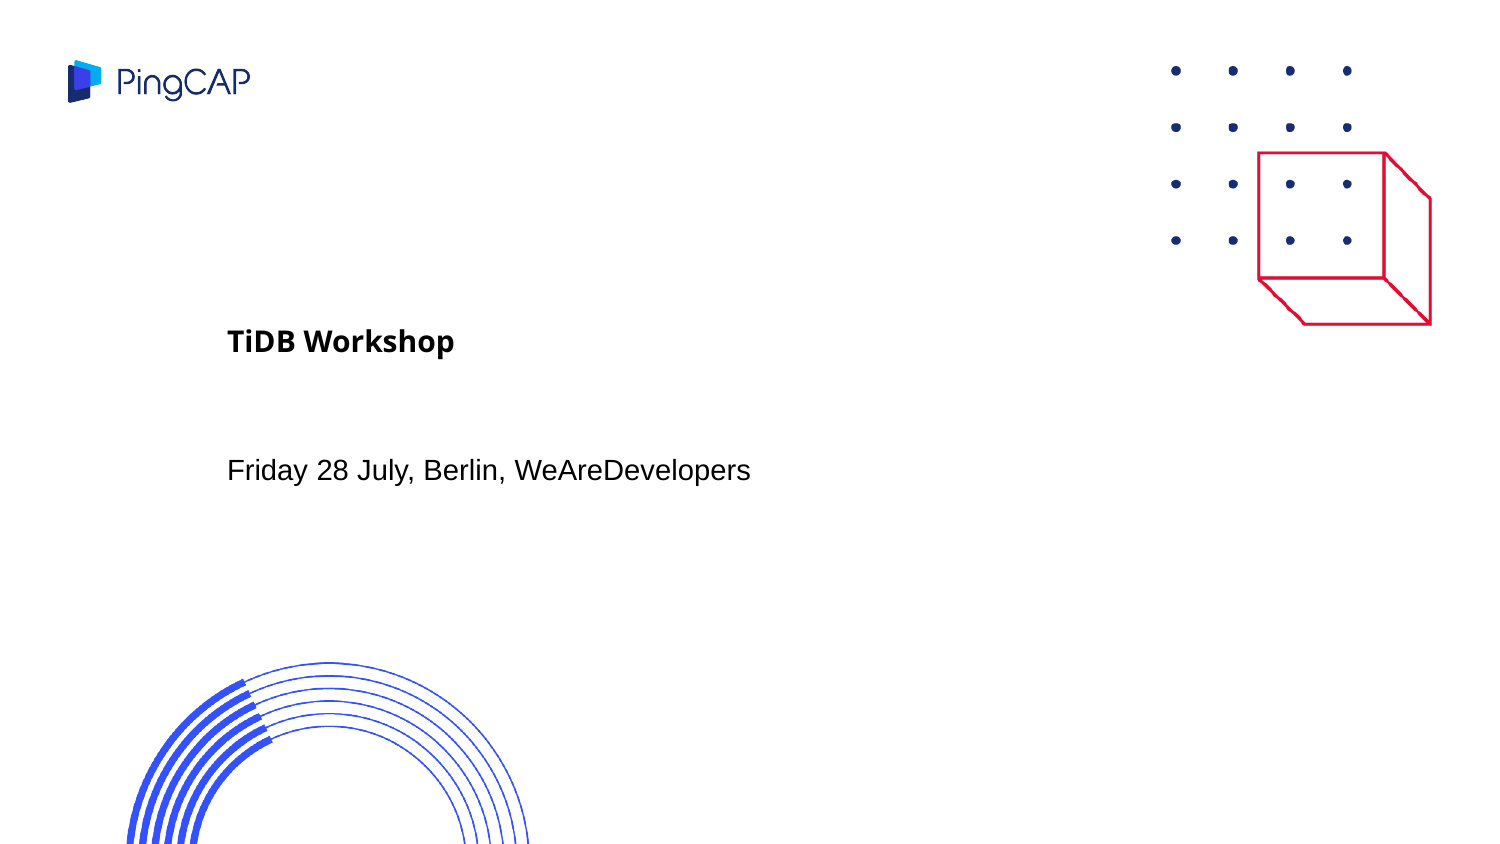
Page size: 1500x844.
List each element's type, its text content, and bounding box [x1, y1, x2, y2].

title TiDB Workshop [212, 305, 1222, 418]
picture [1171, 66, 1432, 326]
picture [68, 60, 250, 103]
subtitle Friday 28 July, Berlin, WeAreDevelopers [212, 438, 1004, 514]
picture [125, 662, 530, 844]
